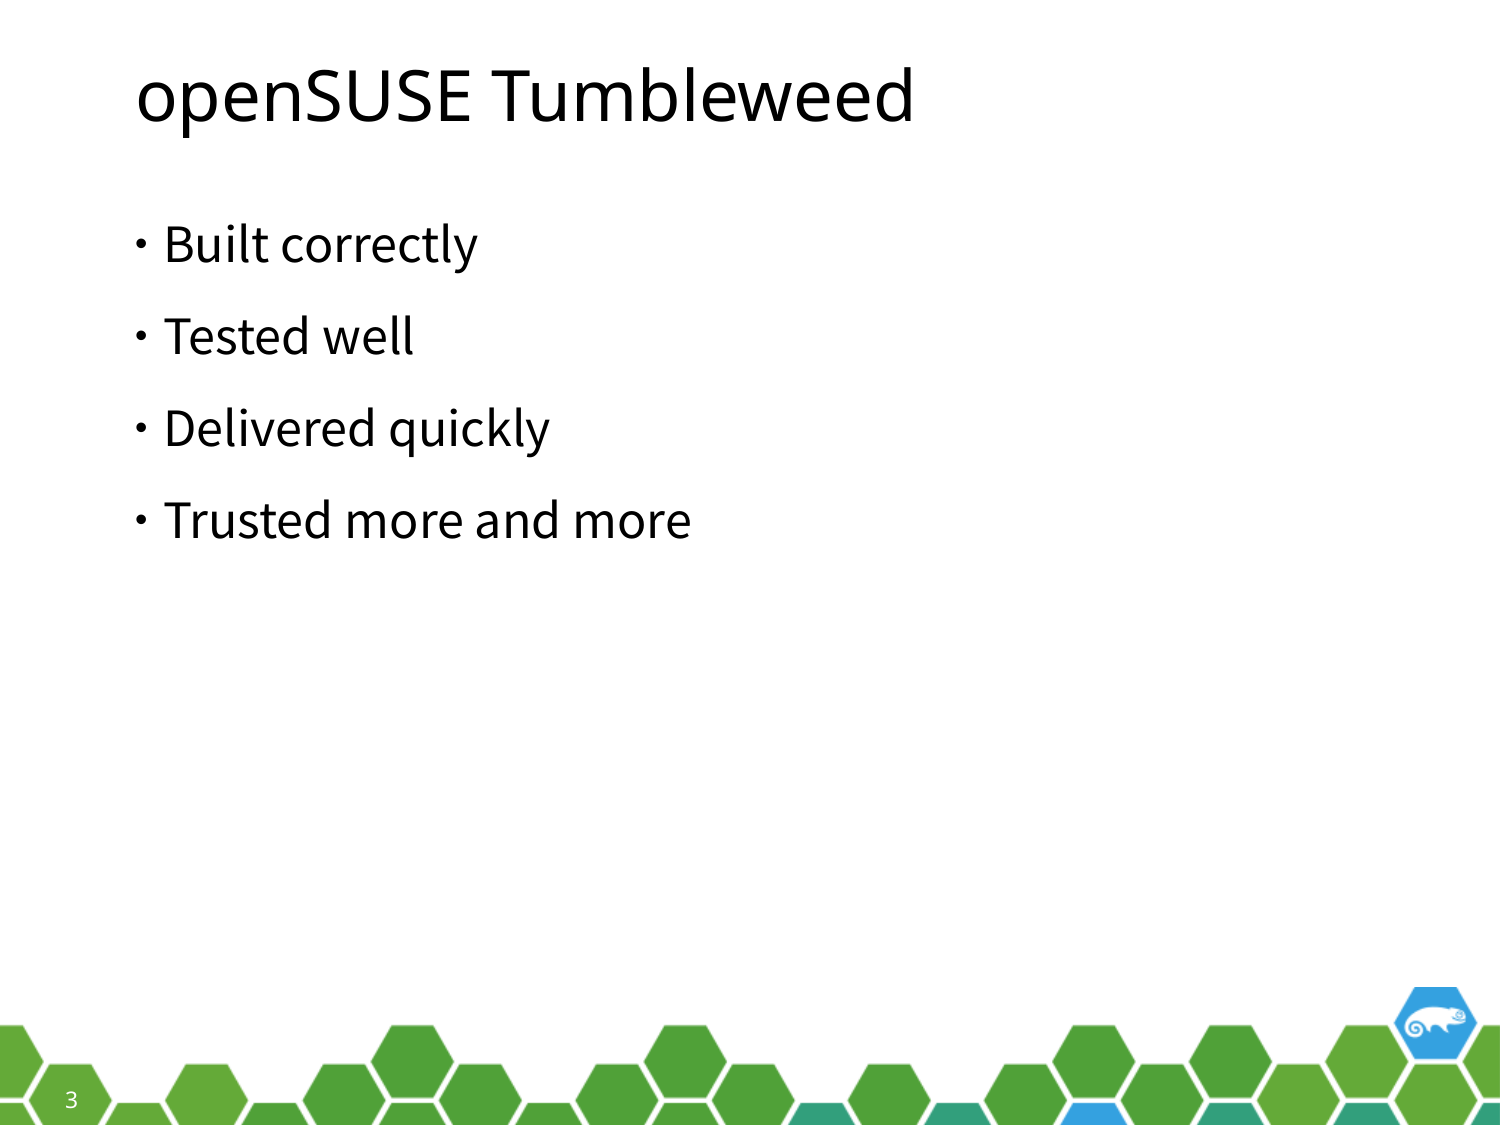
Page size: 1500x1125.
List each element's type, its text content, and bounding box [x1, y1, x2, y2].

title openSUSE Tumbleweed [135, 12, 1372, 175]
list Built correctly Tested well Delivered quickly Trusted more and more [135, 208, 1372, 862]
picture [0, 987, 1500, 1125]
